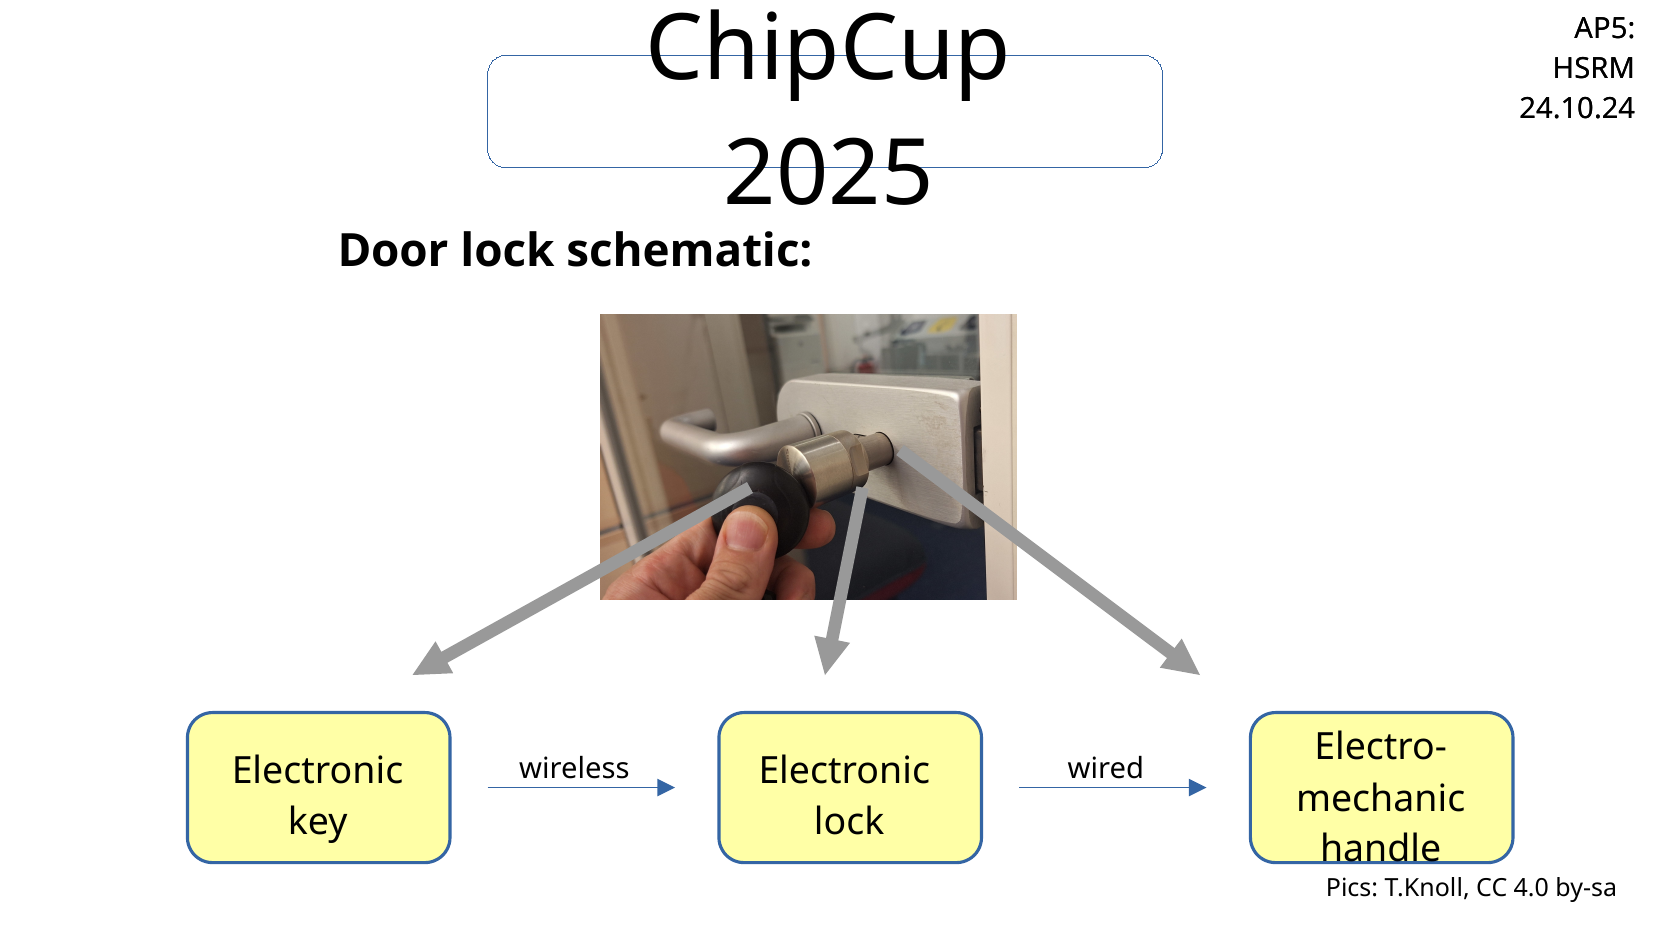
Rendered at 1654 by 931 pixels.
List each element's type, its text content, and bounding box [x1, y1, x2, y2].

text_box Pics: T.Knoll, CC 4.0 by-sa [1294, 862, 1633, 906]
text_box Electro-mechanic handle [1268, 712, 1494, 854]
title ChipCup 2025 [532, 55, 1126, 159]
subtitle Door lock schematic: [337, 217, 1351, 294]
text_box AP5: HSRM 24.10.24 [1500, 0, 1651, 114]
text_box [187, 712, 451, 863]
text_box [1250, 713, 1513, 863]
text_box [718, 712, 982, 863]
text_box wired [1030, 739, 1181, 788]
text_box [1393, 854, 1403, 859]
text_box [1348, 854, 1358, 859]
text_box wireless [499, 739, 650, 788]
text_box Electronic key [205, 736, 431, 836]
picture [600, 314, 1017, 601]
text_box Electronic lock [736, 736, 962, 836]
